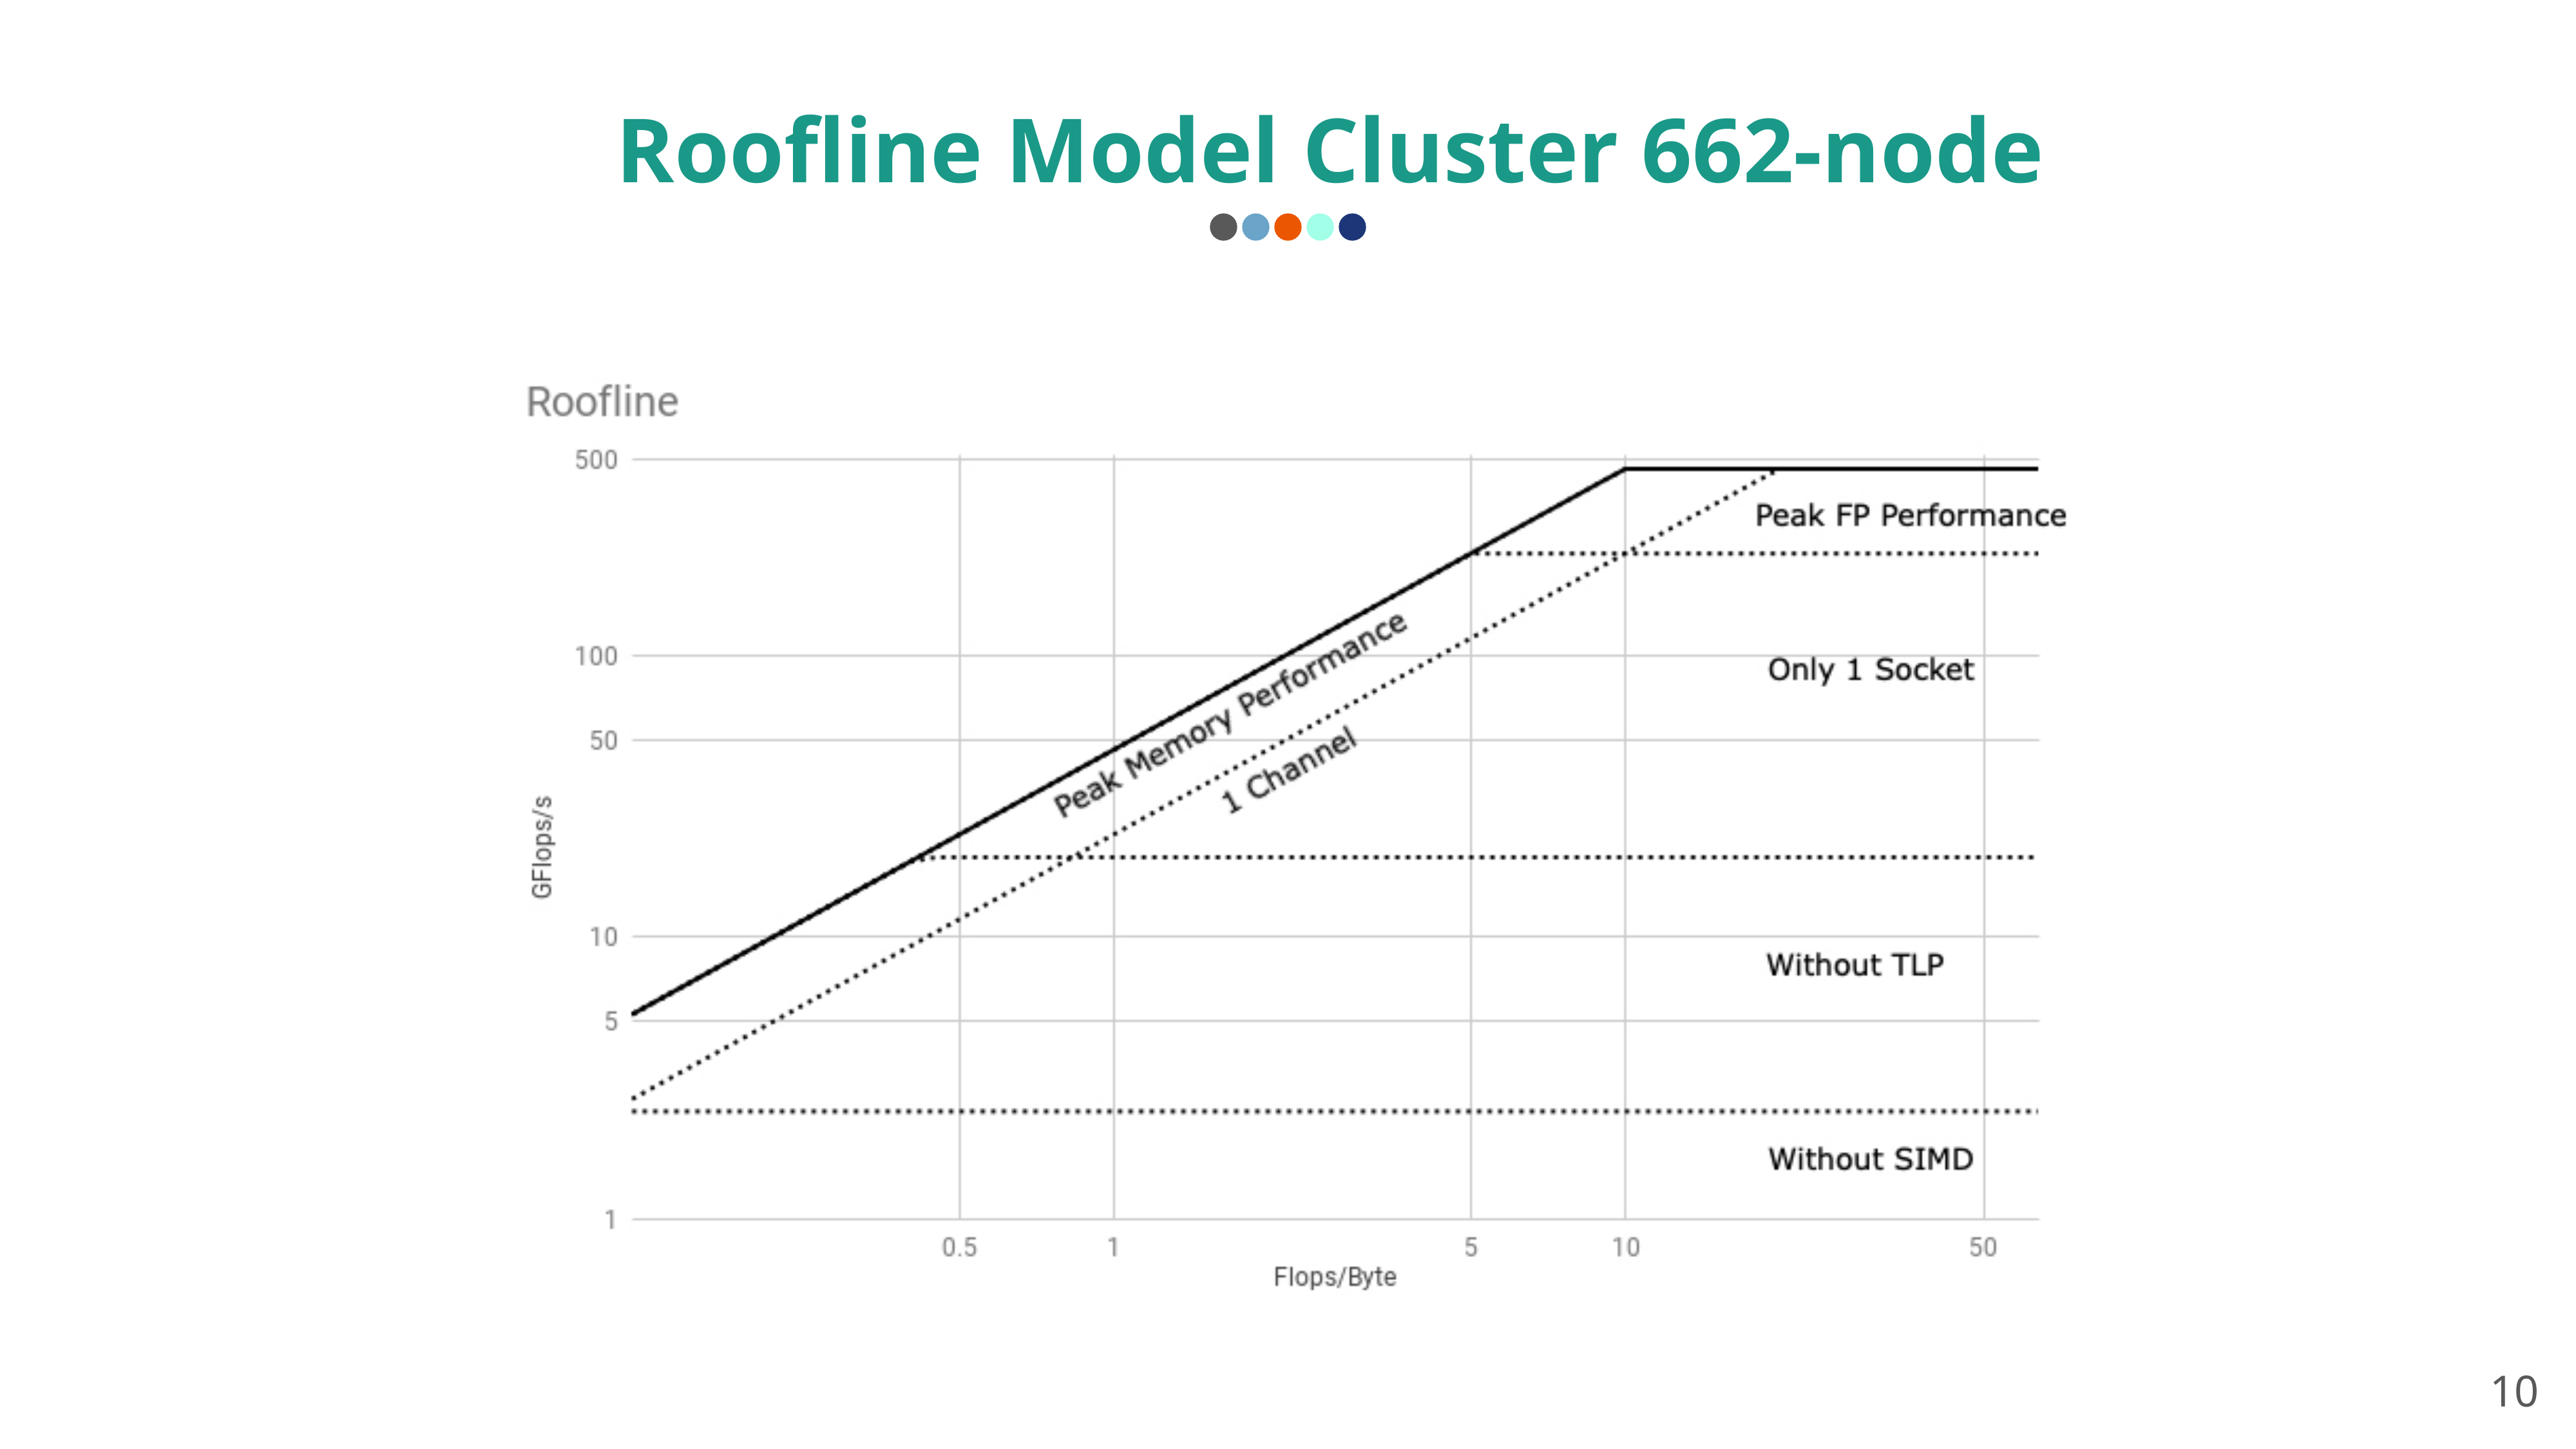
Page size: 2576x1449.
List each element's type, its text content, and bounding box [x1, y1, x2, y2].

text_box Roofline Model Cluster 662-node [111, 93, 2550, 203]
text_box [1339, 213, 1366, 241]
text_box [1306, 213, 1334, 241]
slide_number <number> [2410, 1338, 2566, 1449]
text_box [1210, 213, 1237, 241]
text_box [1274, 213, 1302, 241]
picture [486, 339, 2090, 1303]
text_box [1242, 213, 1270, 241]
